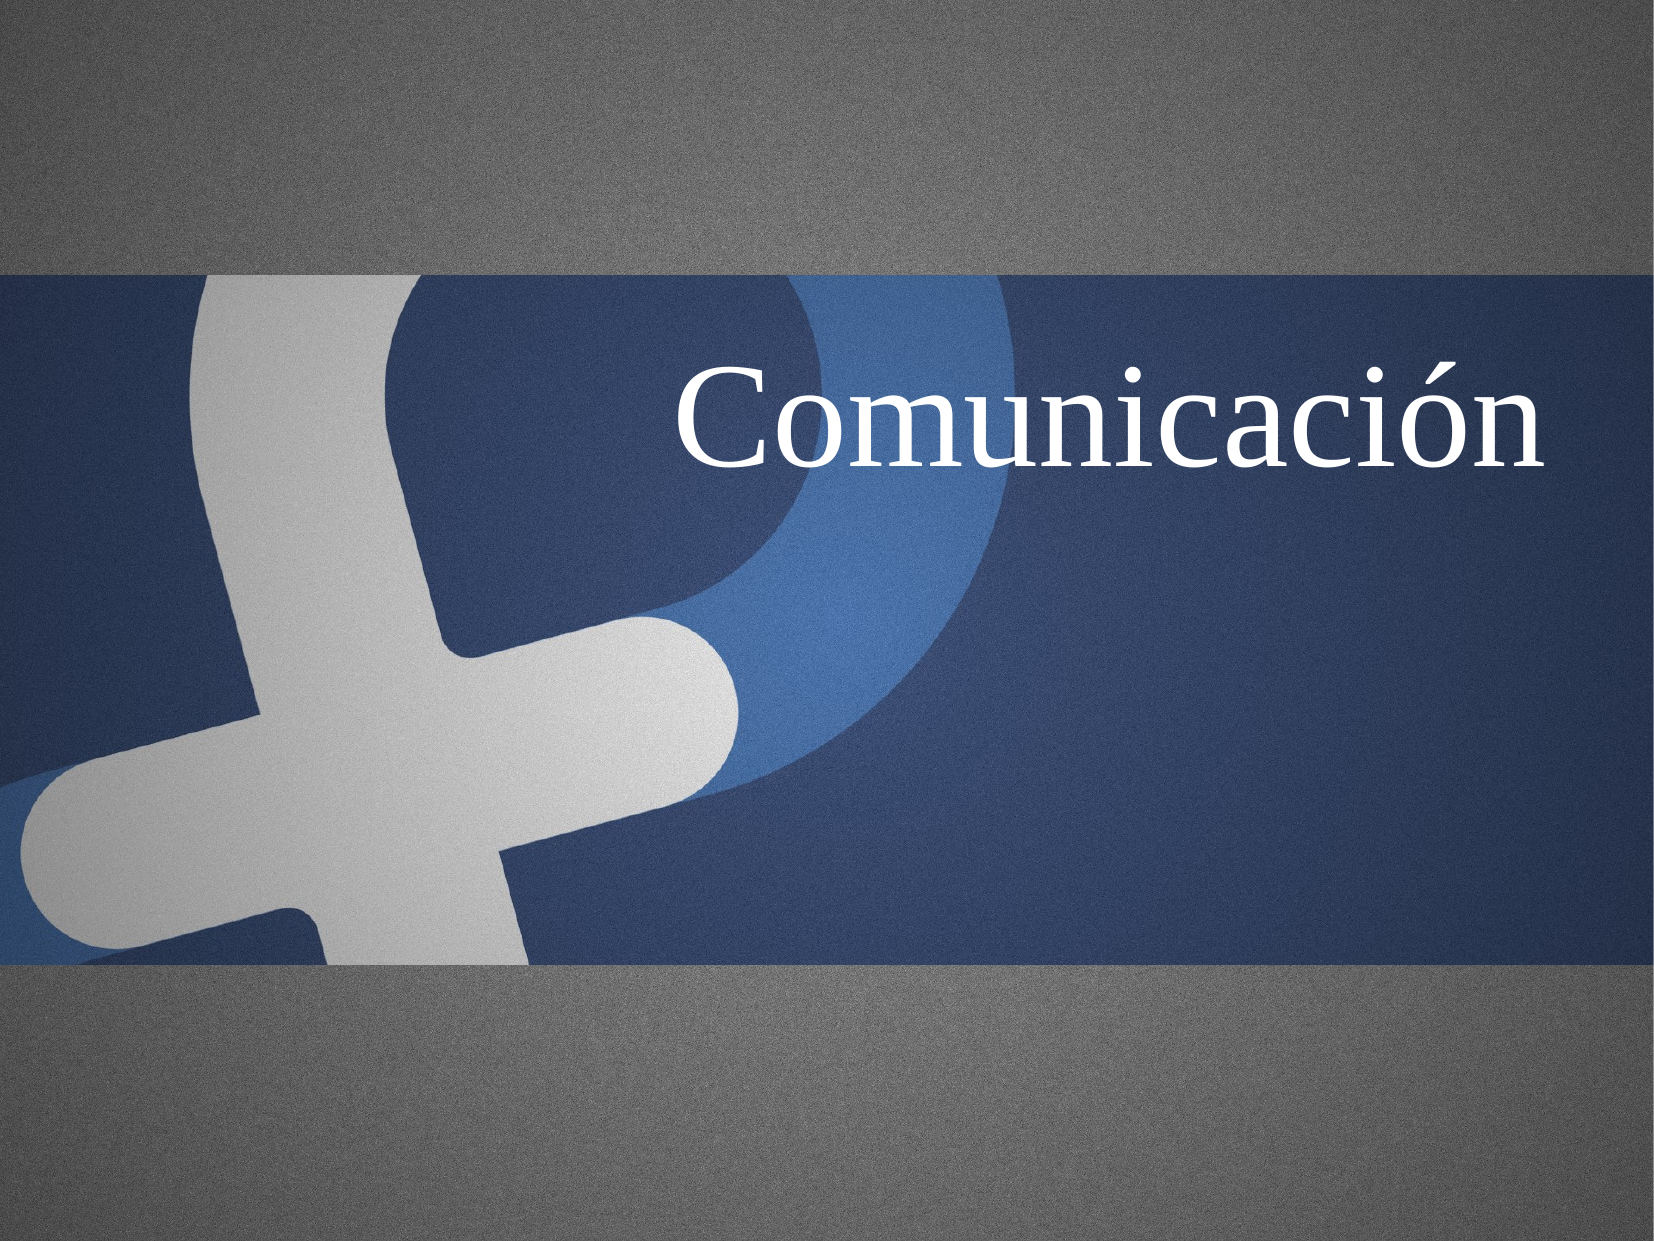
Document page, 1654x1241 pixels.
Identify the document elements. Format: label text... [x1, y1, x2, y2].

text_box Comunicación [447, 315, 1563, 654]
picture [0, 0, 1654, 1241]
